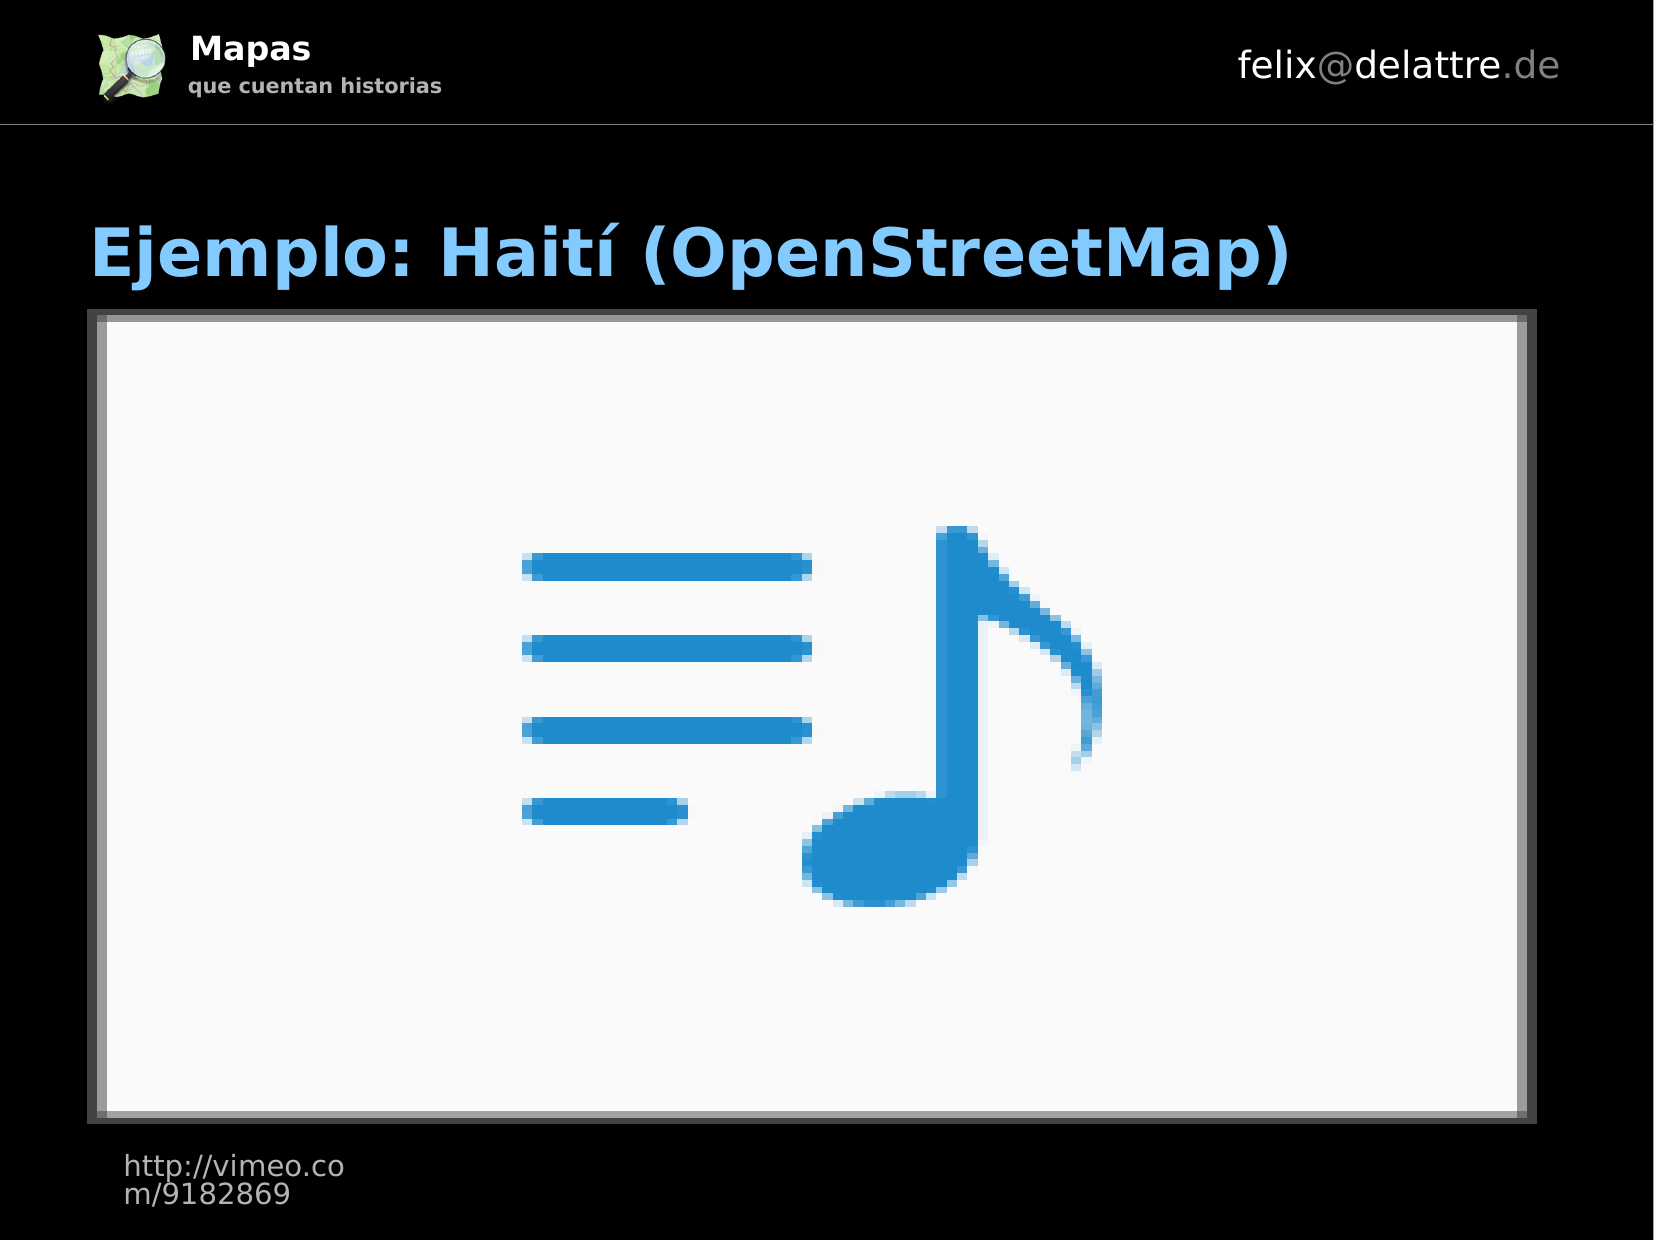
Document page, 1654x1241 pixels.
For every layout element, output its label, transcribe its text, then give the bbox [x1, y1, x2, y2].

text_box [86, 308, 1539, 1126]
text_box Ejemplo: Haití (OpenStreetMap) [65, 197, 1318, 309]
text_box http://vimeo.com/9182869 [108, 1142, 378, 1192]
picture [95, 34, 169, 107]
